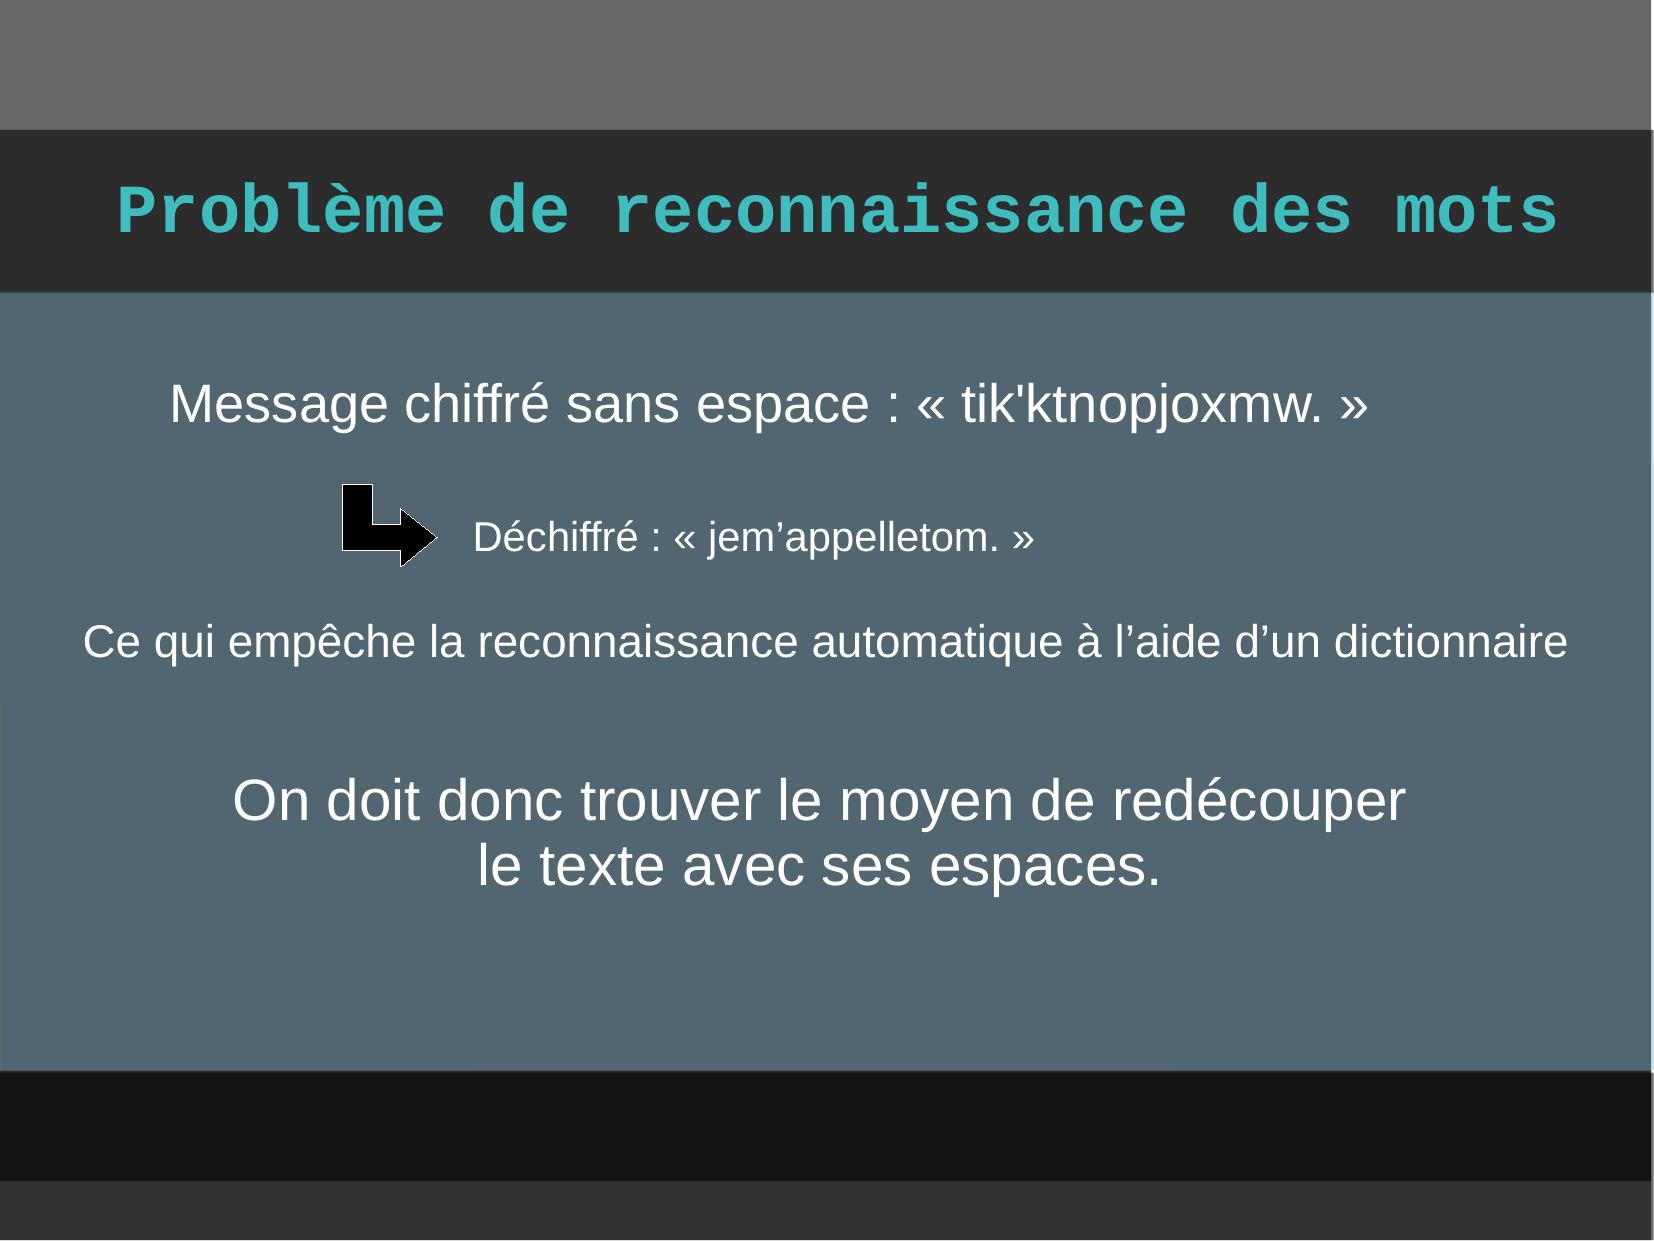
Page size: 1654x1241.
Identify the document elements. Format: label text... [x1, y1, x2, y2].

text_box [0, 0, 1654, 1241]
text_box On doit donc trouver le moyen de redécouper le texte avec ses espaces. [212, 767, 1430, 898]
text_box Déchiffré : « jem’appelletom. » [472, 472, 1052, 590]
title Problème de reconnaissance des mots [94, 137, 1583, 291]
text_box Message chiffré sans espace : « tik'ktnopjoxmw. » [169, 347, 1406, 461]
text_box Ce qui empêche la reconnaissance automatique à l’aide d’un dictionnaire [82, 590, 1591, 693]
